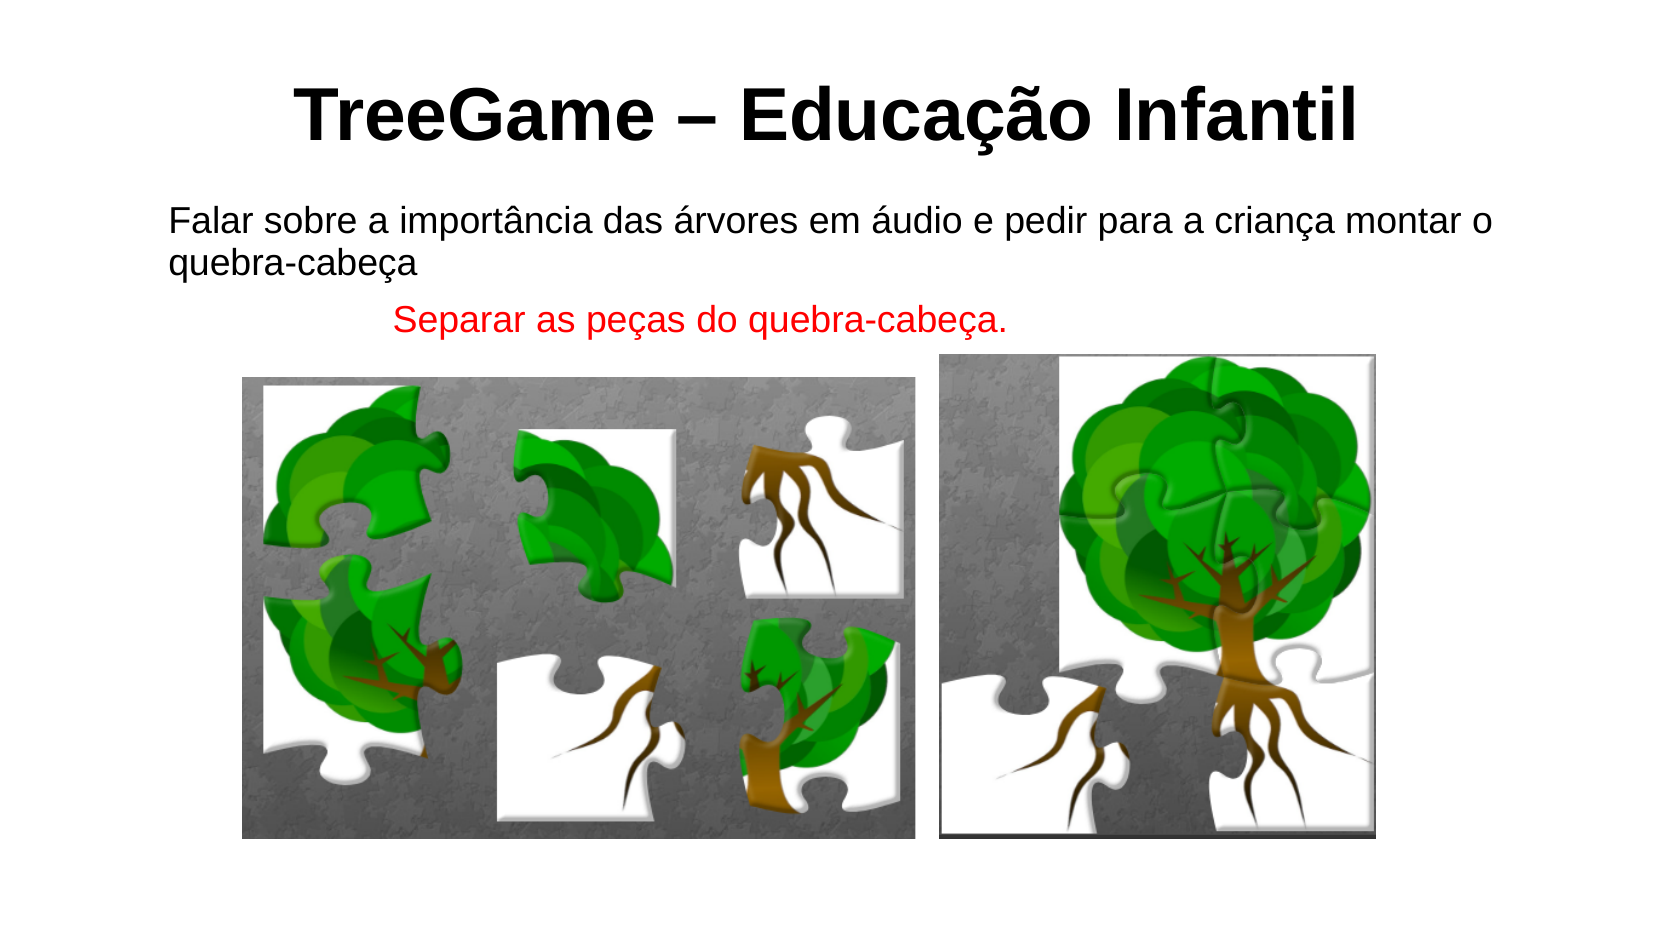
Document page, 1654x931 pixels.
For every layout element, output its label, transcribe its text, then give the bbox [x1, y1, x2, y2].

text_box Separar as peças do quebra-cabeça. [377, 291, 1252, 390]
title TreeGame – Educação Infantil [82, 37, 1571, 193]
picture [939, 354, 1376, 839]
picture [242, 377, 916, 839]
text_box Falar sobre a importância das árvores em áudio e pedir para a criança montar o quebra-cabeça [153, 192, 1560, 292]
